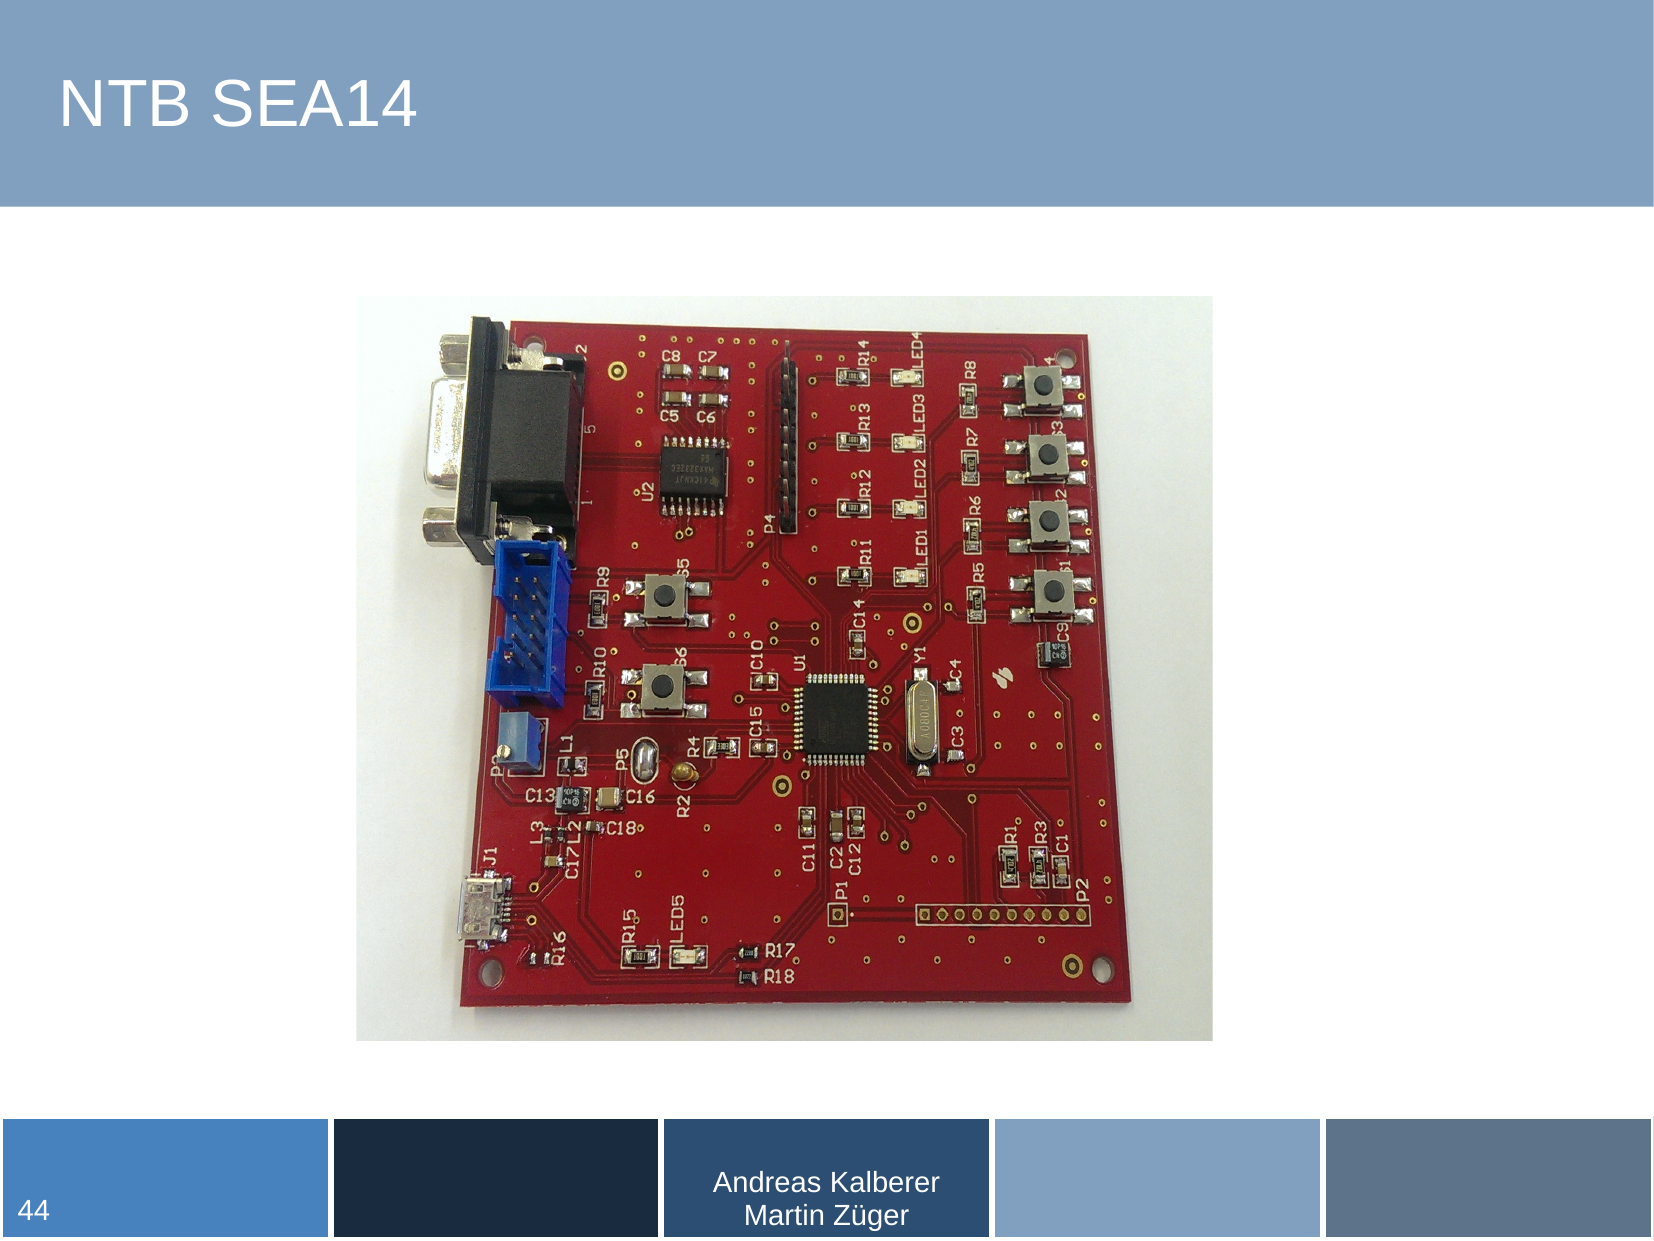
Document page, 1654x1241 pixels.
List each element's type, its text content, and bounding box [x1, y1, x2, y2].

title NTB SEA14 [59, 29, 1595, 178]
picture [356, 296, 1213, 1041]
